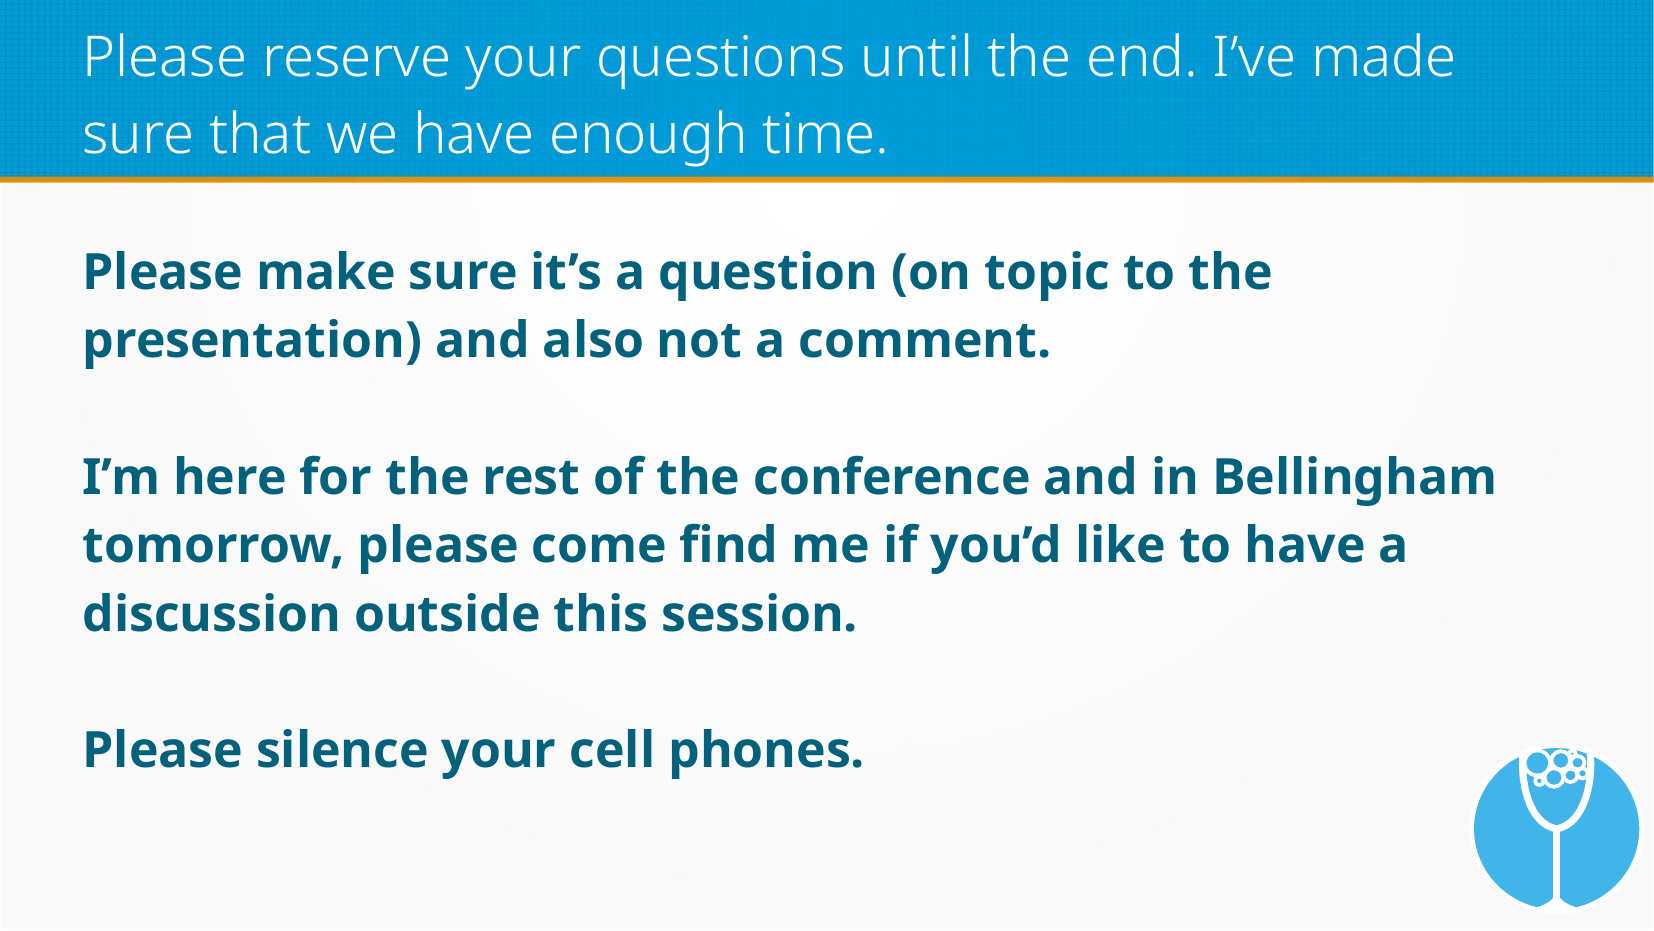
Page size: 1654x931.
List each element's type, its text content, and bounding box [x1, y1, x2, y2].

subtitle Please make sure it’s a question (on topic to the presentation) and also not a comment. I’m here for the rest of the conference and in Bellingham tomorrow, please come find me if you’d like to have a discussion outside this session. Please silence your cell phones. [82, 236, 1563, 811]
picture [0, 175, 1654, 931]
title Please reserve your questions until the end. I’ve made sure that we have enough time. [82, 14, 1571, 171]
